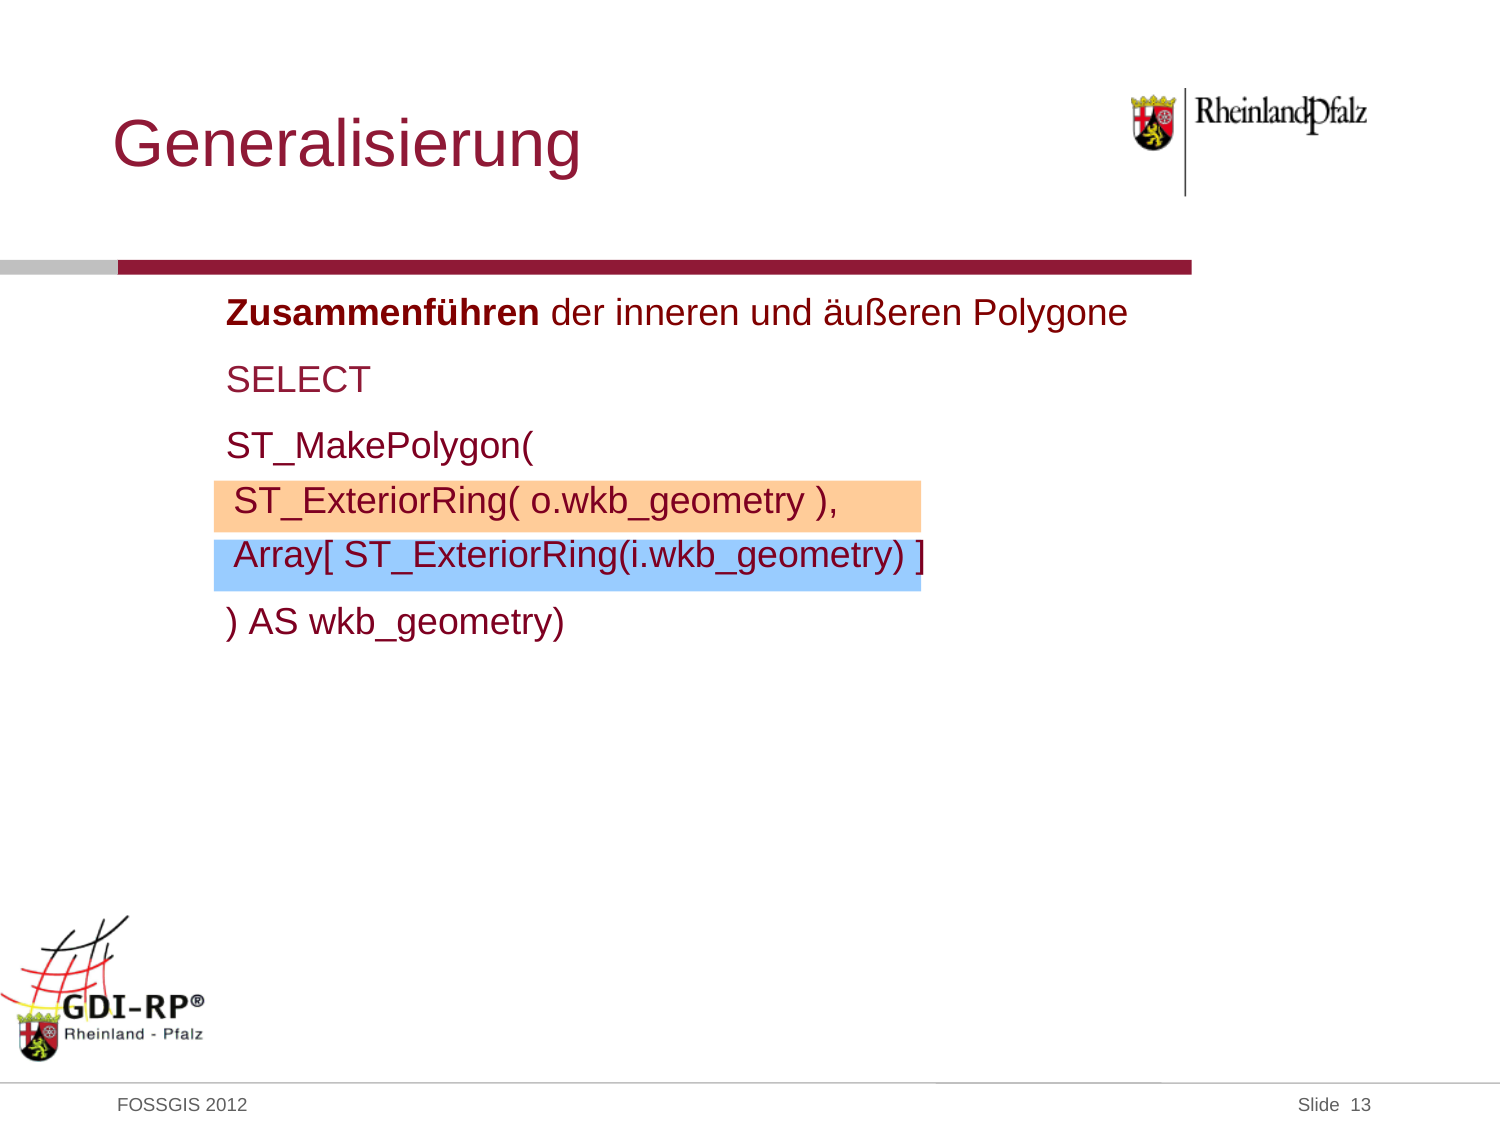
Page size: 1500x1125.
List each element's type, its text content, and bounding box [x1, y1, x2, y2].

list Zusammenführen der inneren und äußeren Polygone SELECT ST_MakePolygon( ST_ExteriorRing( o.wkb_geometry ), Array[ ST_ExteriorRing(i.wkb_geometry) ] ) AS wkb_geometry) [212, 295, 1477, 808]
picture [1131, 88, 1447, 198]
picture [0, 915, 207, 1063]
title Generalisierung [112, 63, 1071, 224]
